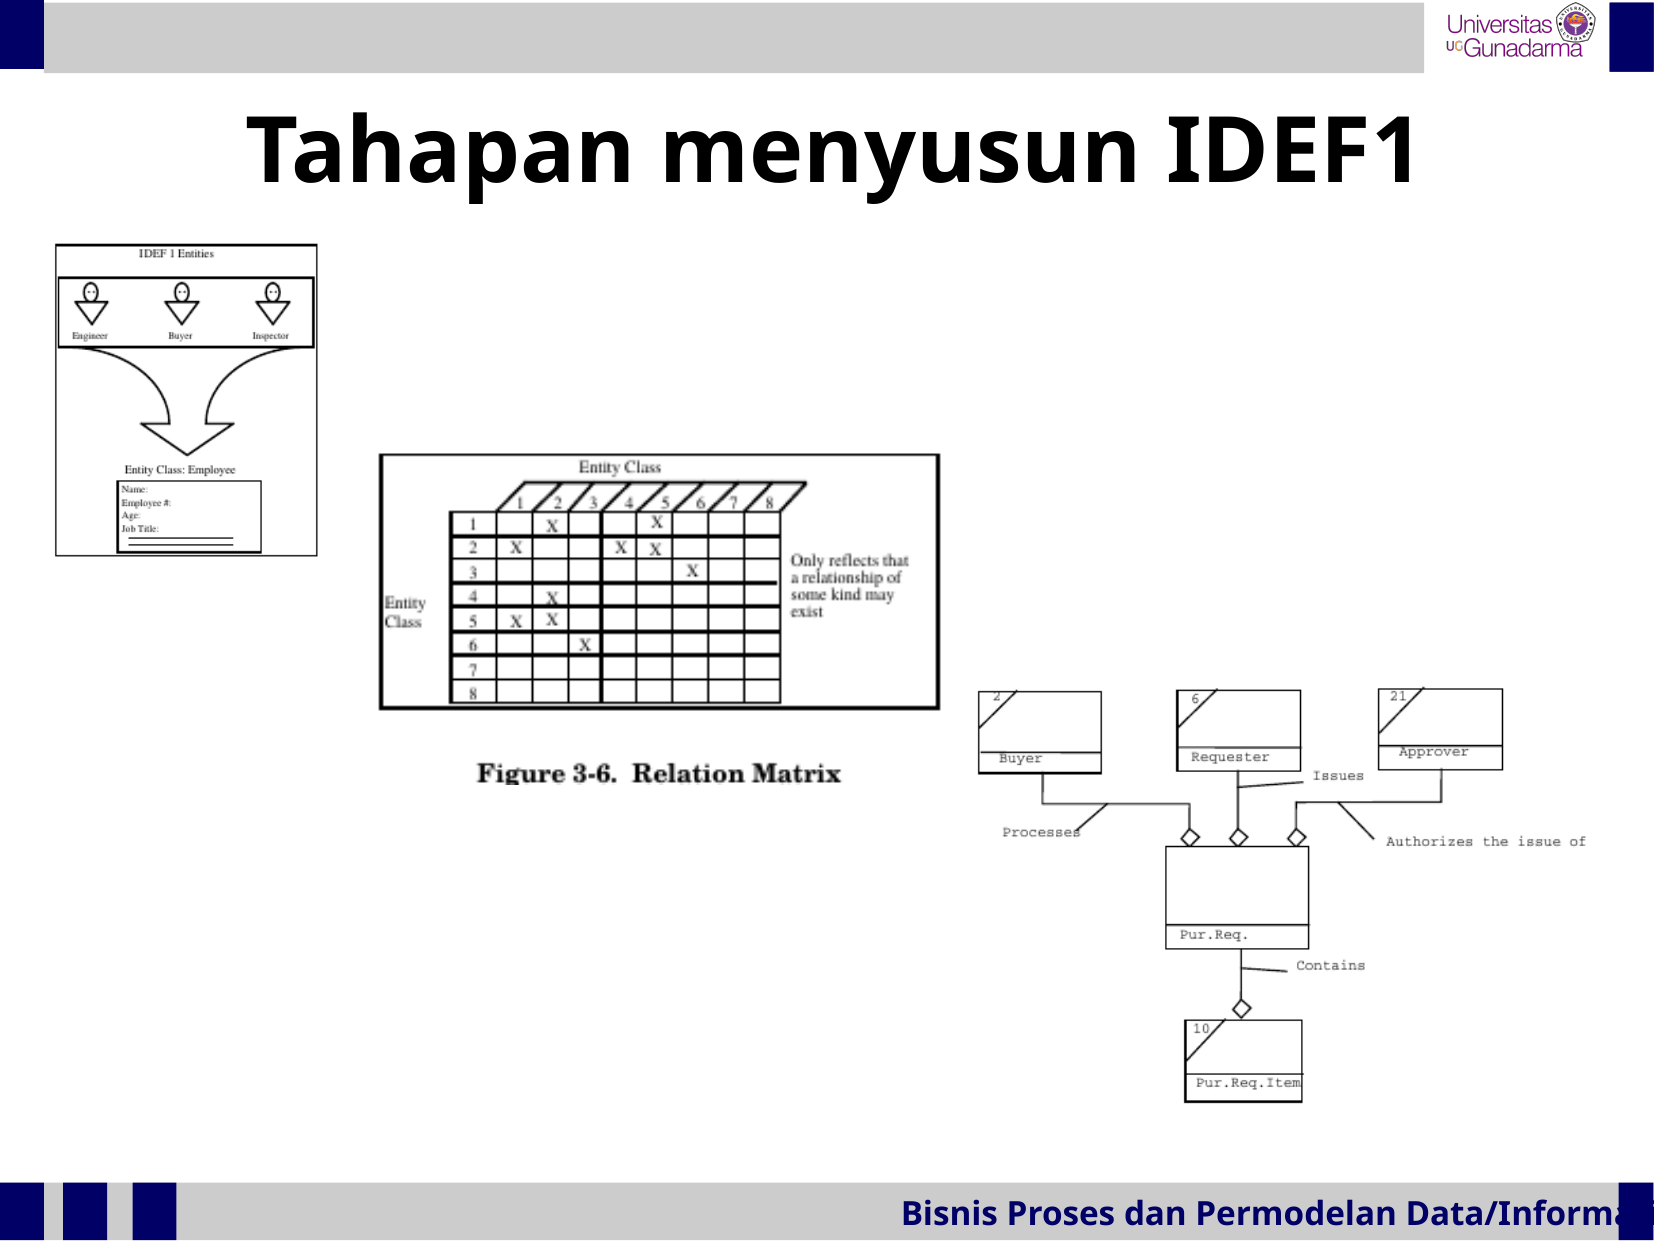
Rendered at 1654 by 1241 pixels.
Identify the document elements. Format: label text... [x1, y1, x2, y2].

picture [39, 229, 1607, 1118]
title Tahapan menyusun IDEF1 [78, 84, 1592, 211]
picture [1437, 2, 1610, 62]
